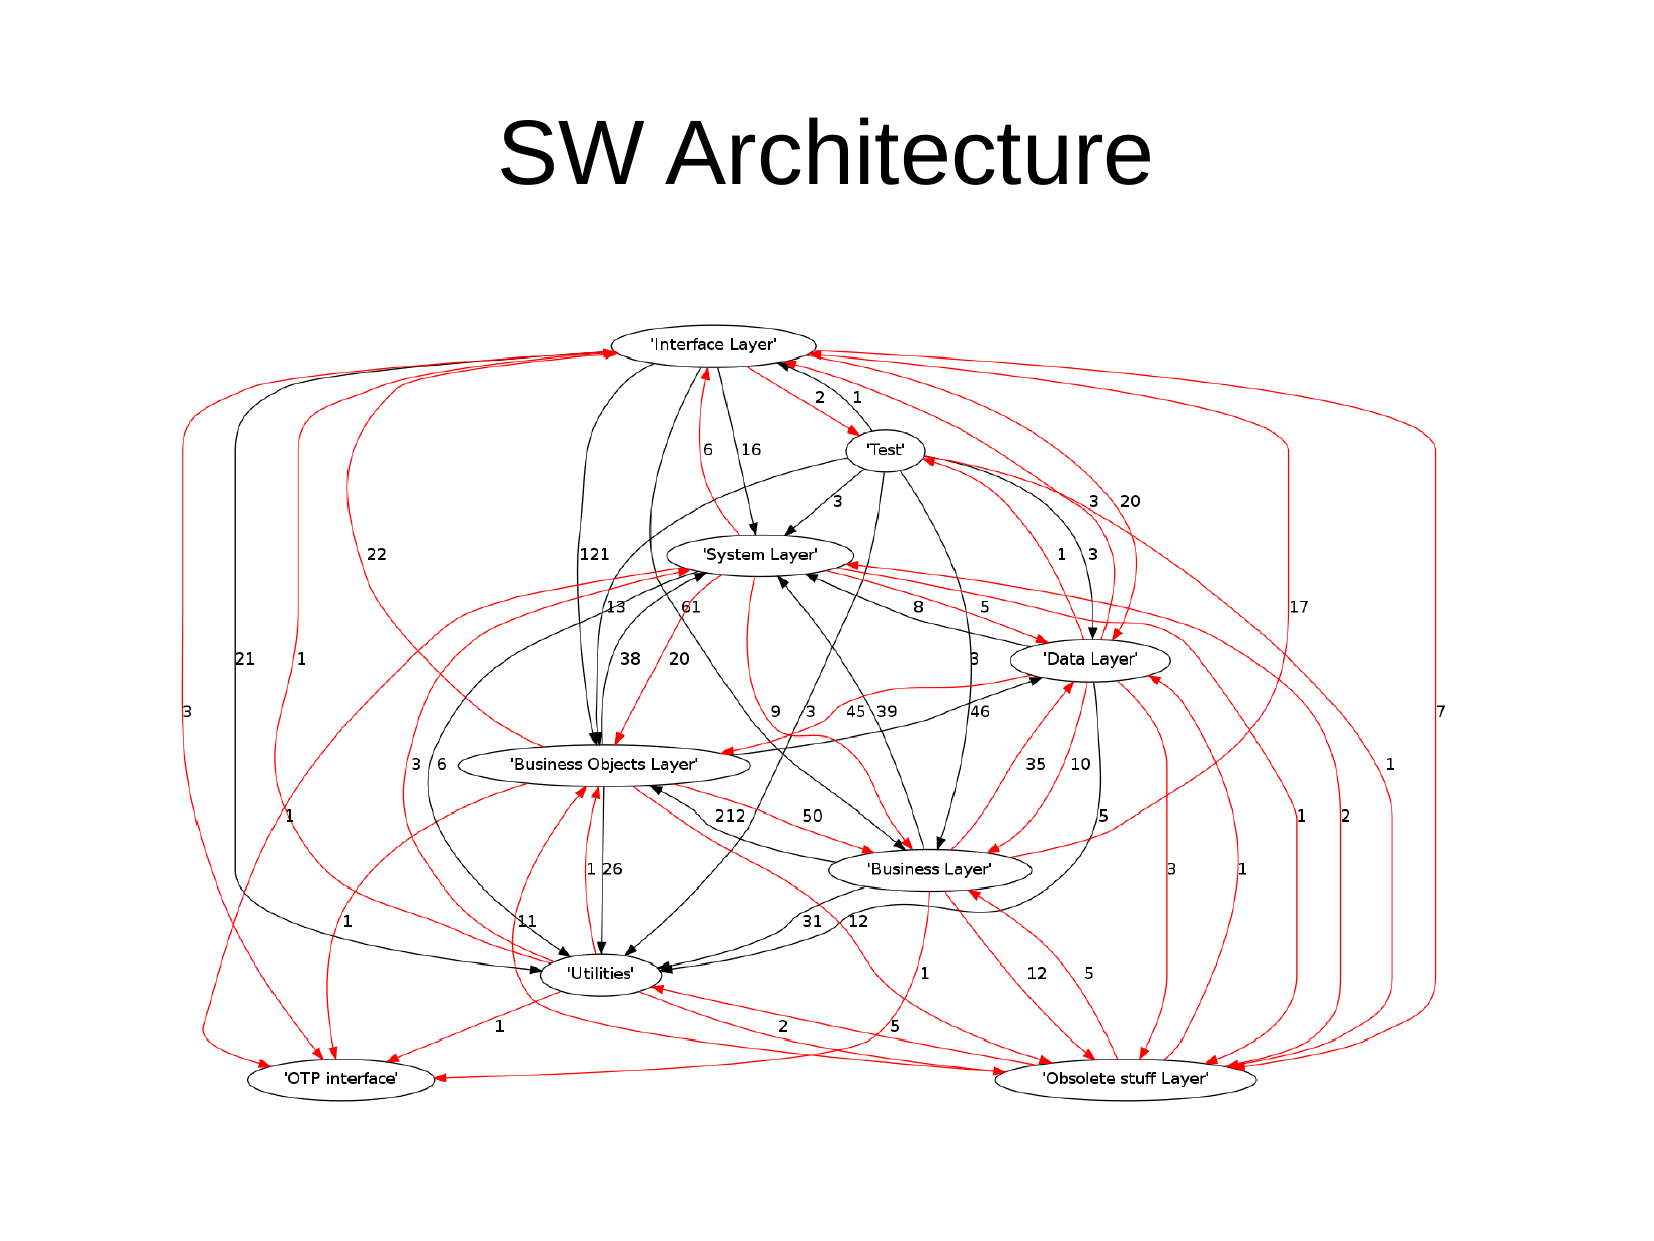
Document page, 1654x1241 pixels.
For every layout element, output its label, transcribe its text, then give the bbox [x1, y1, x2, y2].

picture [37, 296, 1625, 1126]
title SW Architecture [82, 49, 1571, 257]
